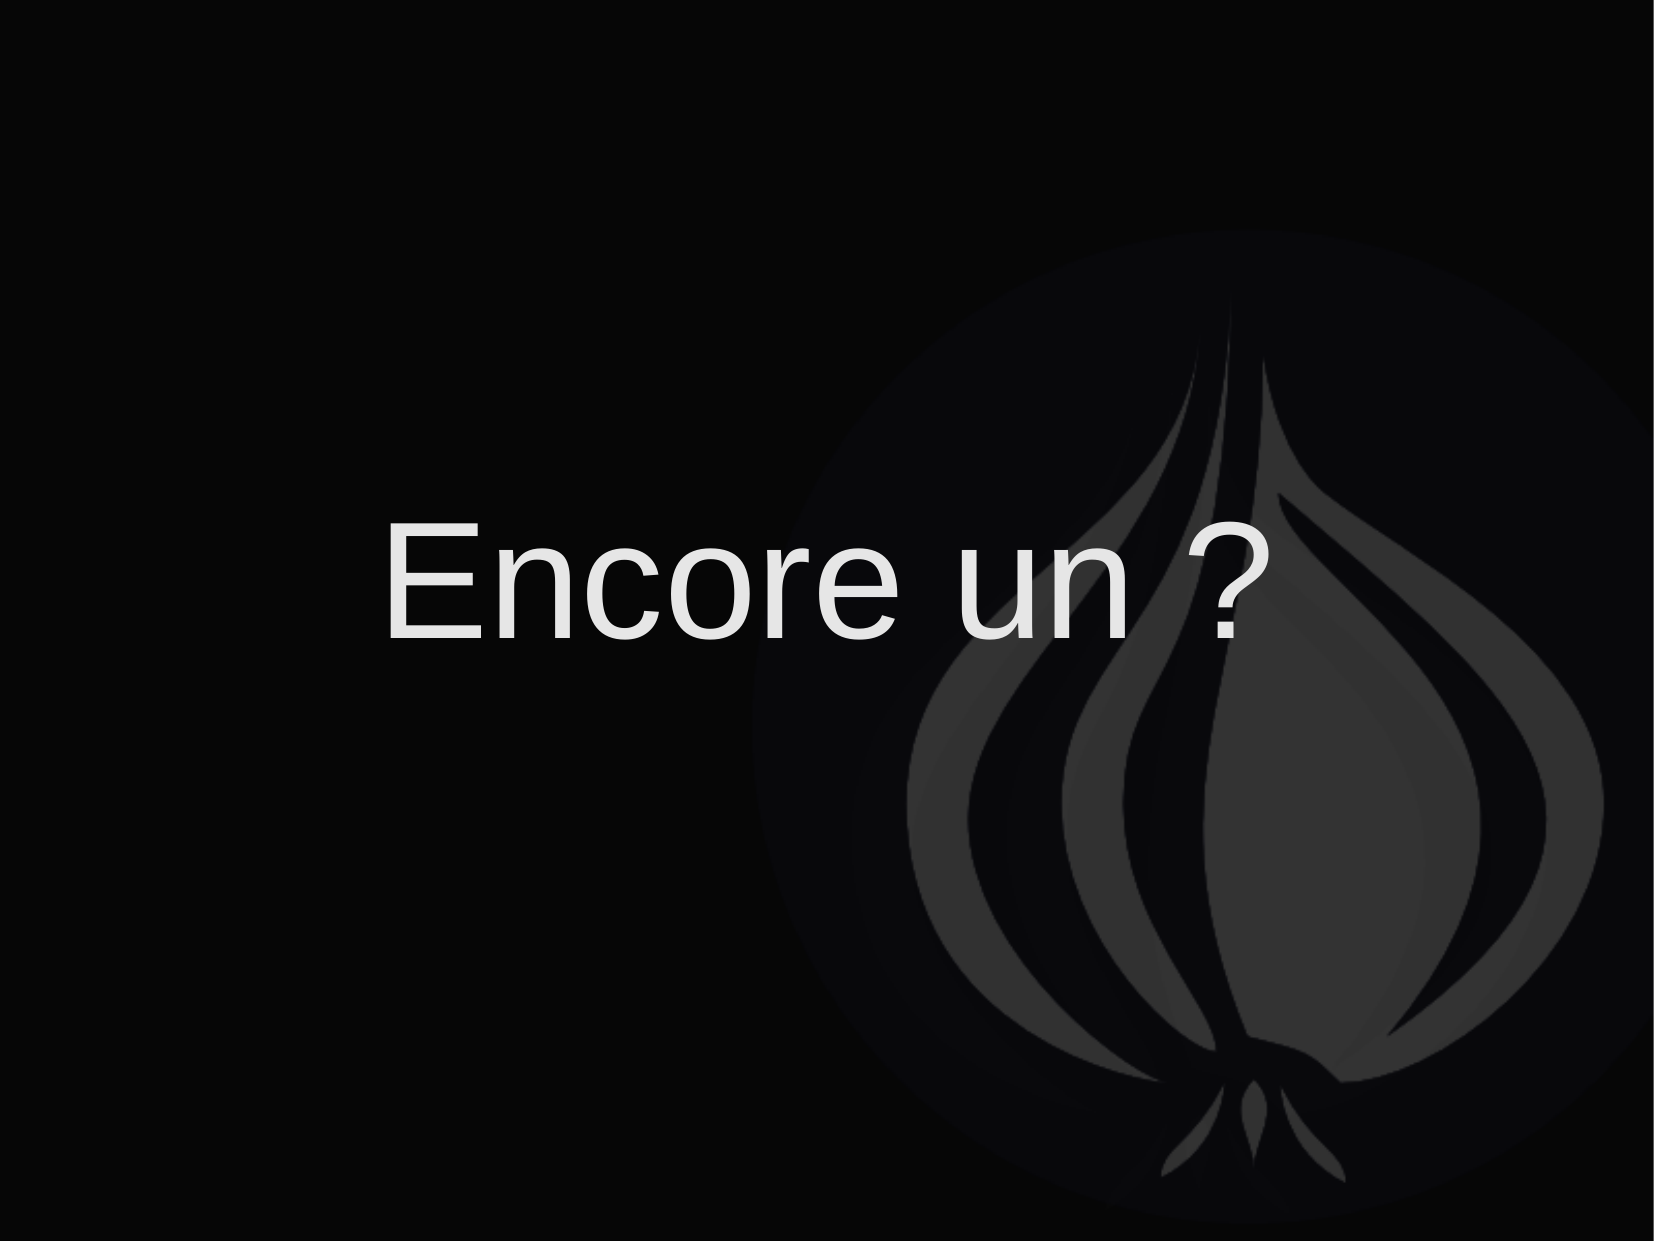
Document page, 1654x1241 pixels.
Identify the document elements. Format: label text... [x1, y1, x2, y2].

picture [0, 0, 1654, 1241]
subtitle Encore un ? [82, 59, 1571, 1102]
